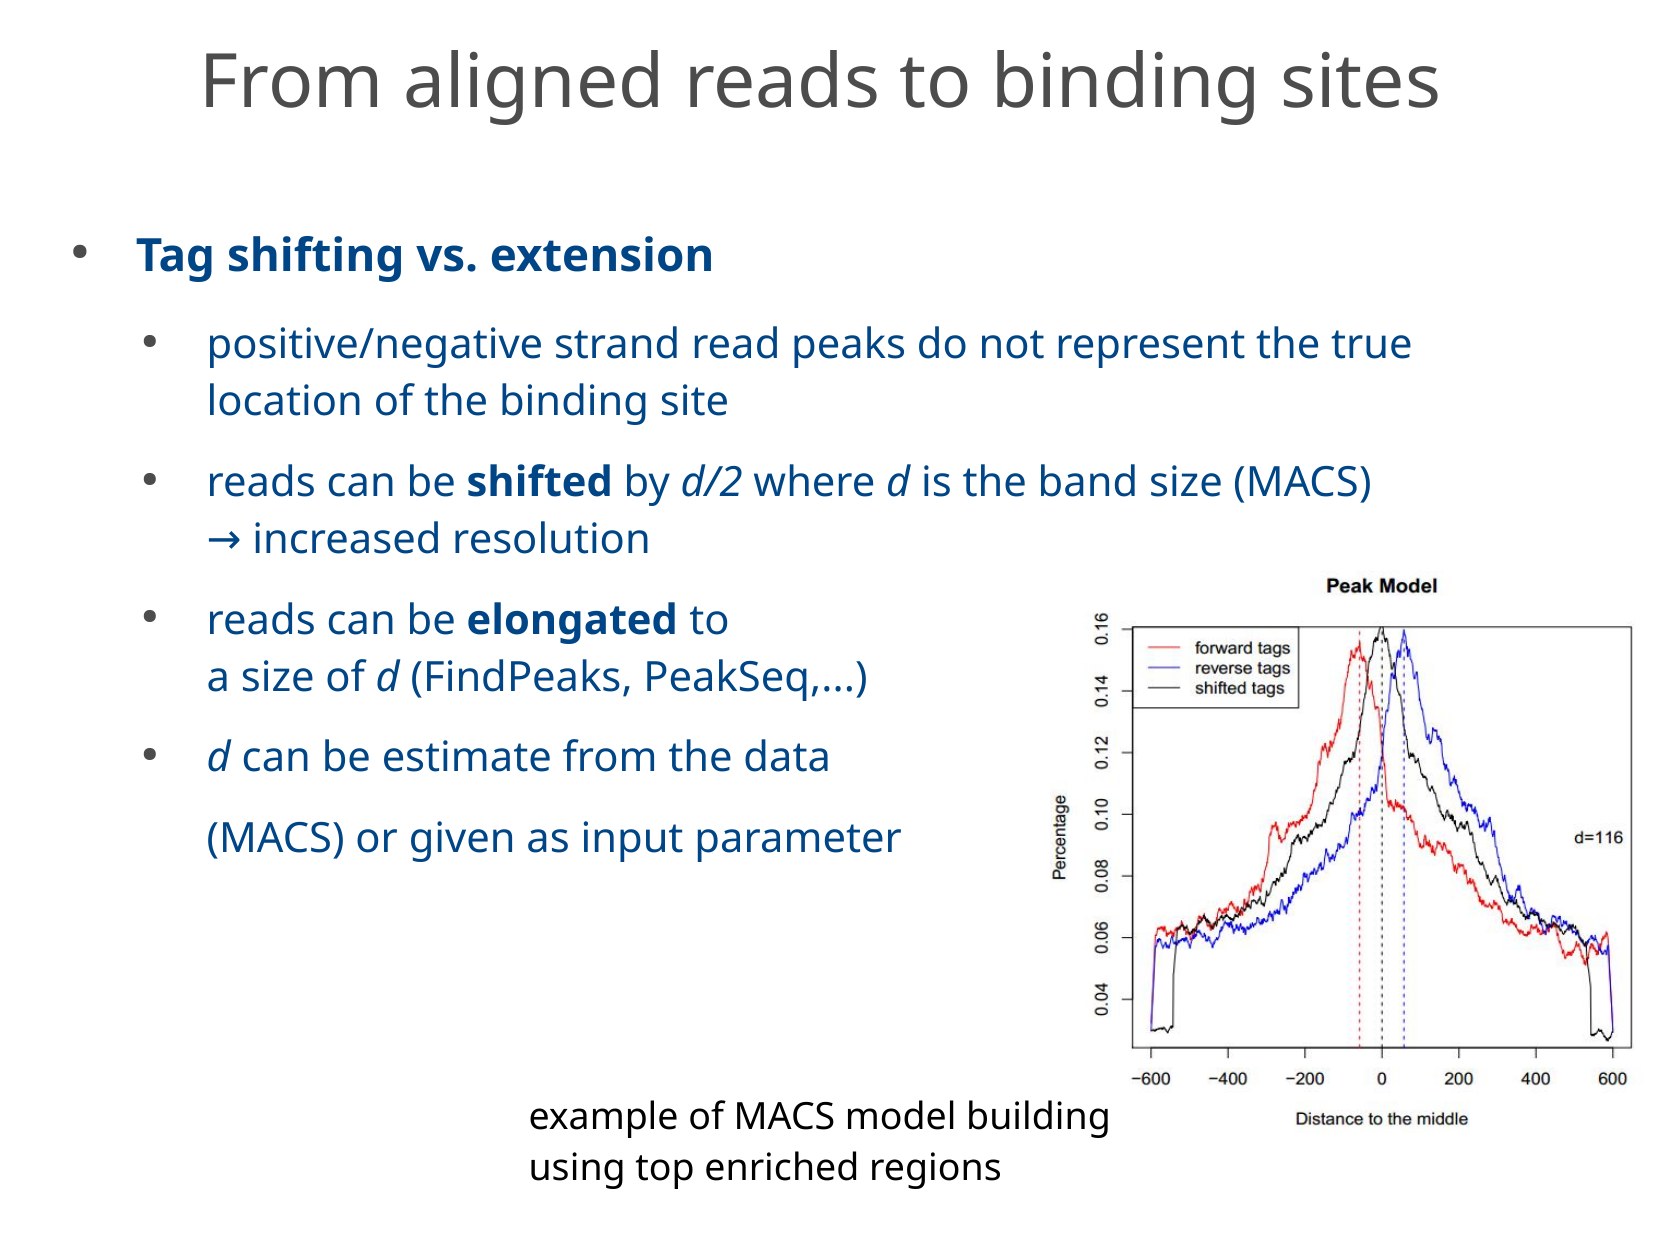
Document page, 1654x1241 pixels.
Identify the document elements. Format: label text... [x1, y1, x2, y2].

title From aligned reads to binding sites [76, 2, 1565, 154]
list Tag shifting vs. extension positive/negative strand read peaks do not represent the true location of the binding site reads can be shifted by d/2 where d is the band size (MACS) → increased resolution reads can be elongated to a size of d (FindPeaks, PeakSeq,...) d can be estimate from the data (MACS) or given as input parameter [53, 222, 1509, 1010]
text_box example of MACS model building using top enriched regions [513, 1081, 1164, 1185]
picture [1050, 562, 1654, 1133]
